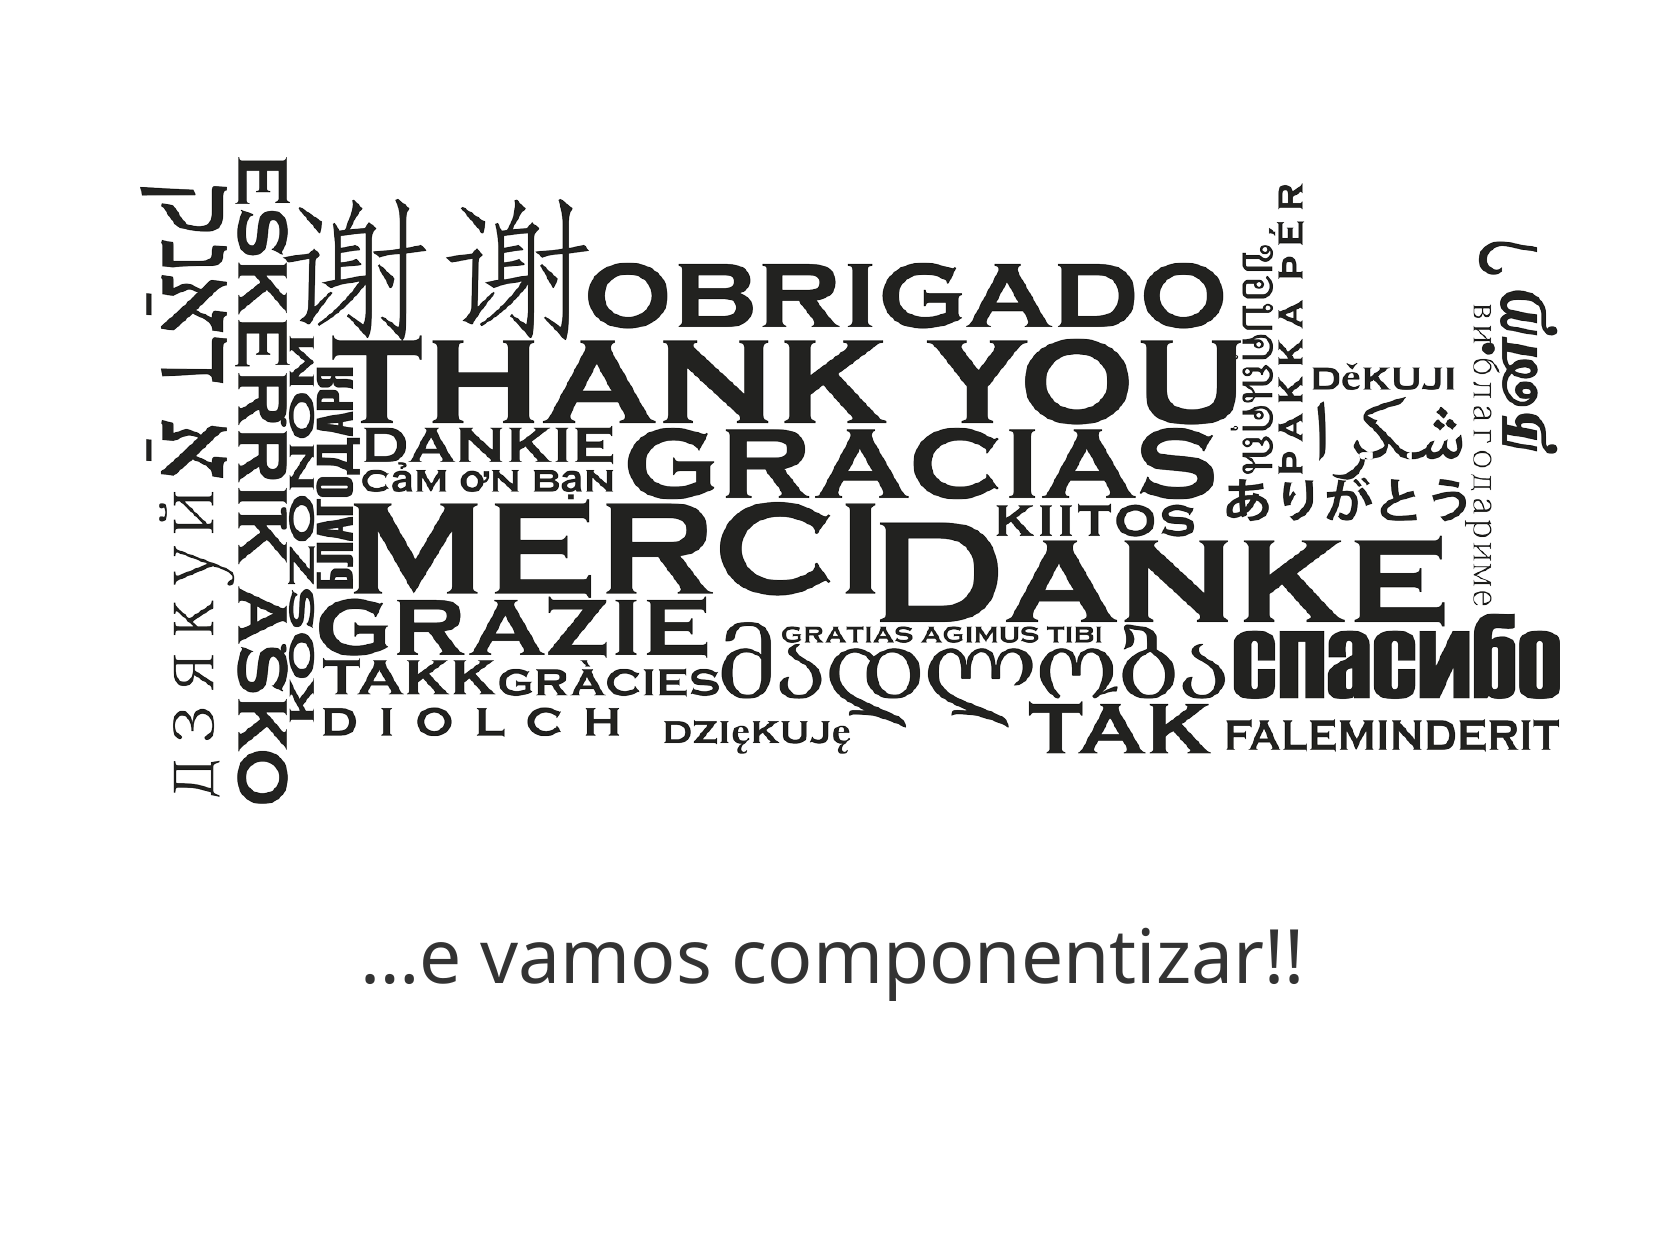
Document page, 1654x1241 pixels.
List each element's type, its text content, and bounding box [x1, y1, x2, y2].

picture [140, 157, 1560, 804]
title …e vamos componentizar!! [88, 850, 1577, 1058]
